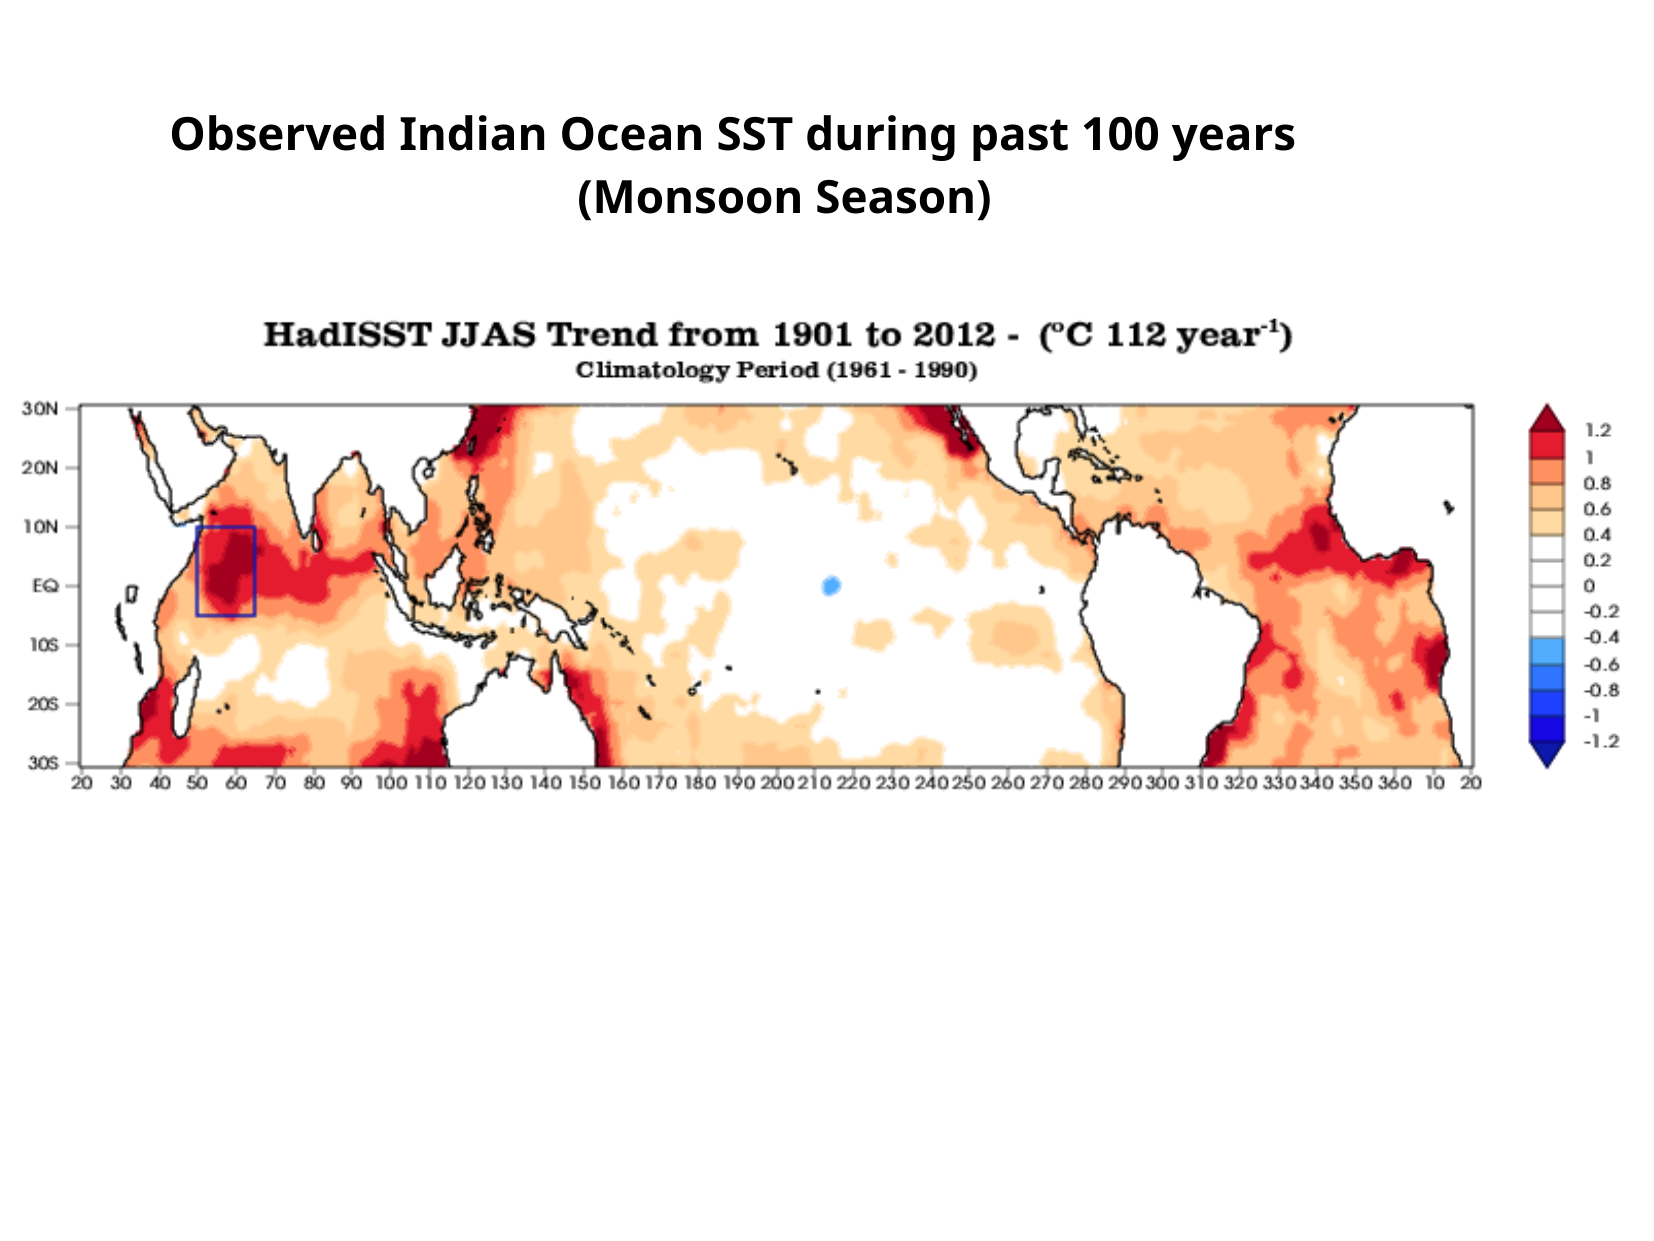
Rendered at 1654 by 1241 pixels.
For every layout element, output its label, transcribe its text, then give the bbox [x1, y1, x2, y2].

text_box Observed Indian Ocean SST during past 100 years (Monsoon Season) [82, 94, 1571, 236]
picture [0, 118, 1630, 1241]
